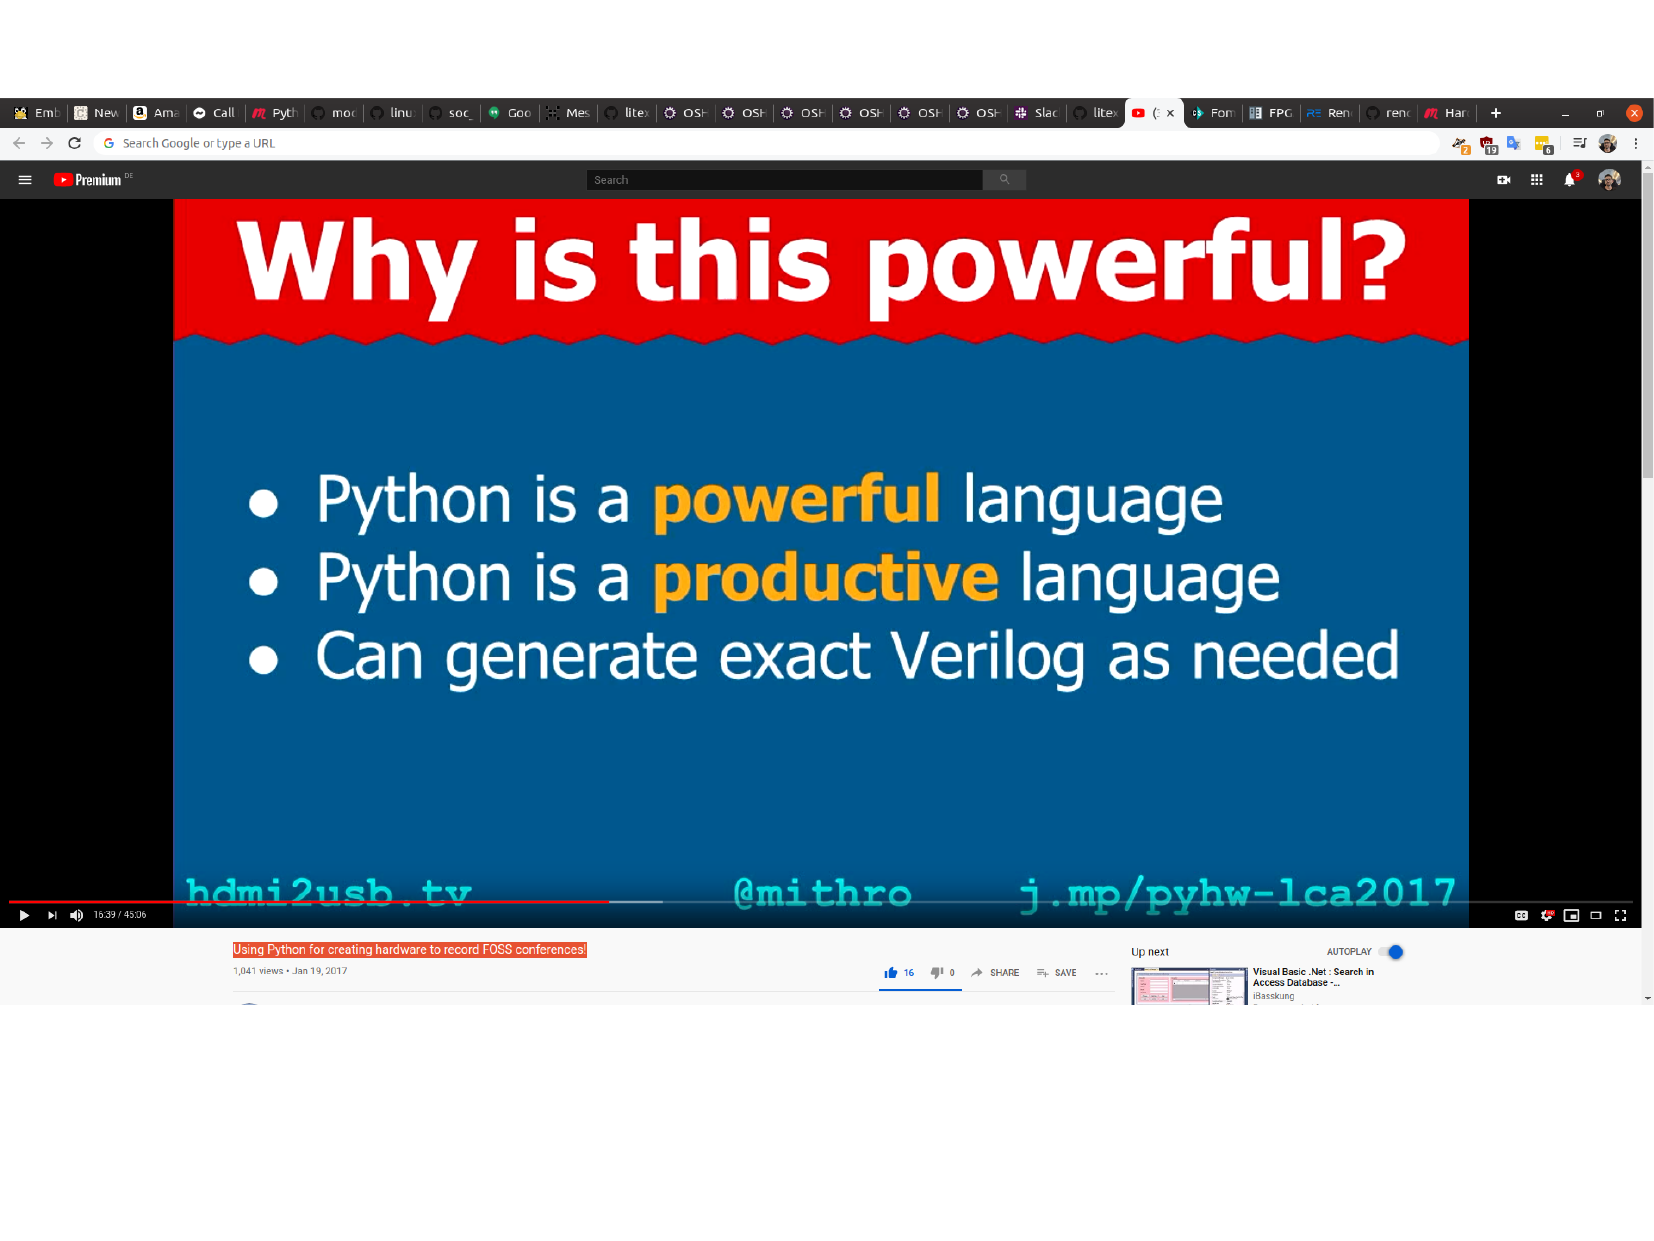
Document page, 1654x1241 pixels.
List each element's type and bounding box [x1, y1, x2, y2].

picture [0, 98, 1654, 1006]
